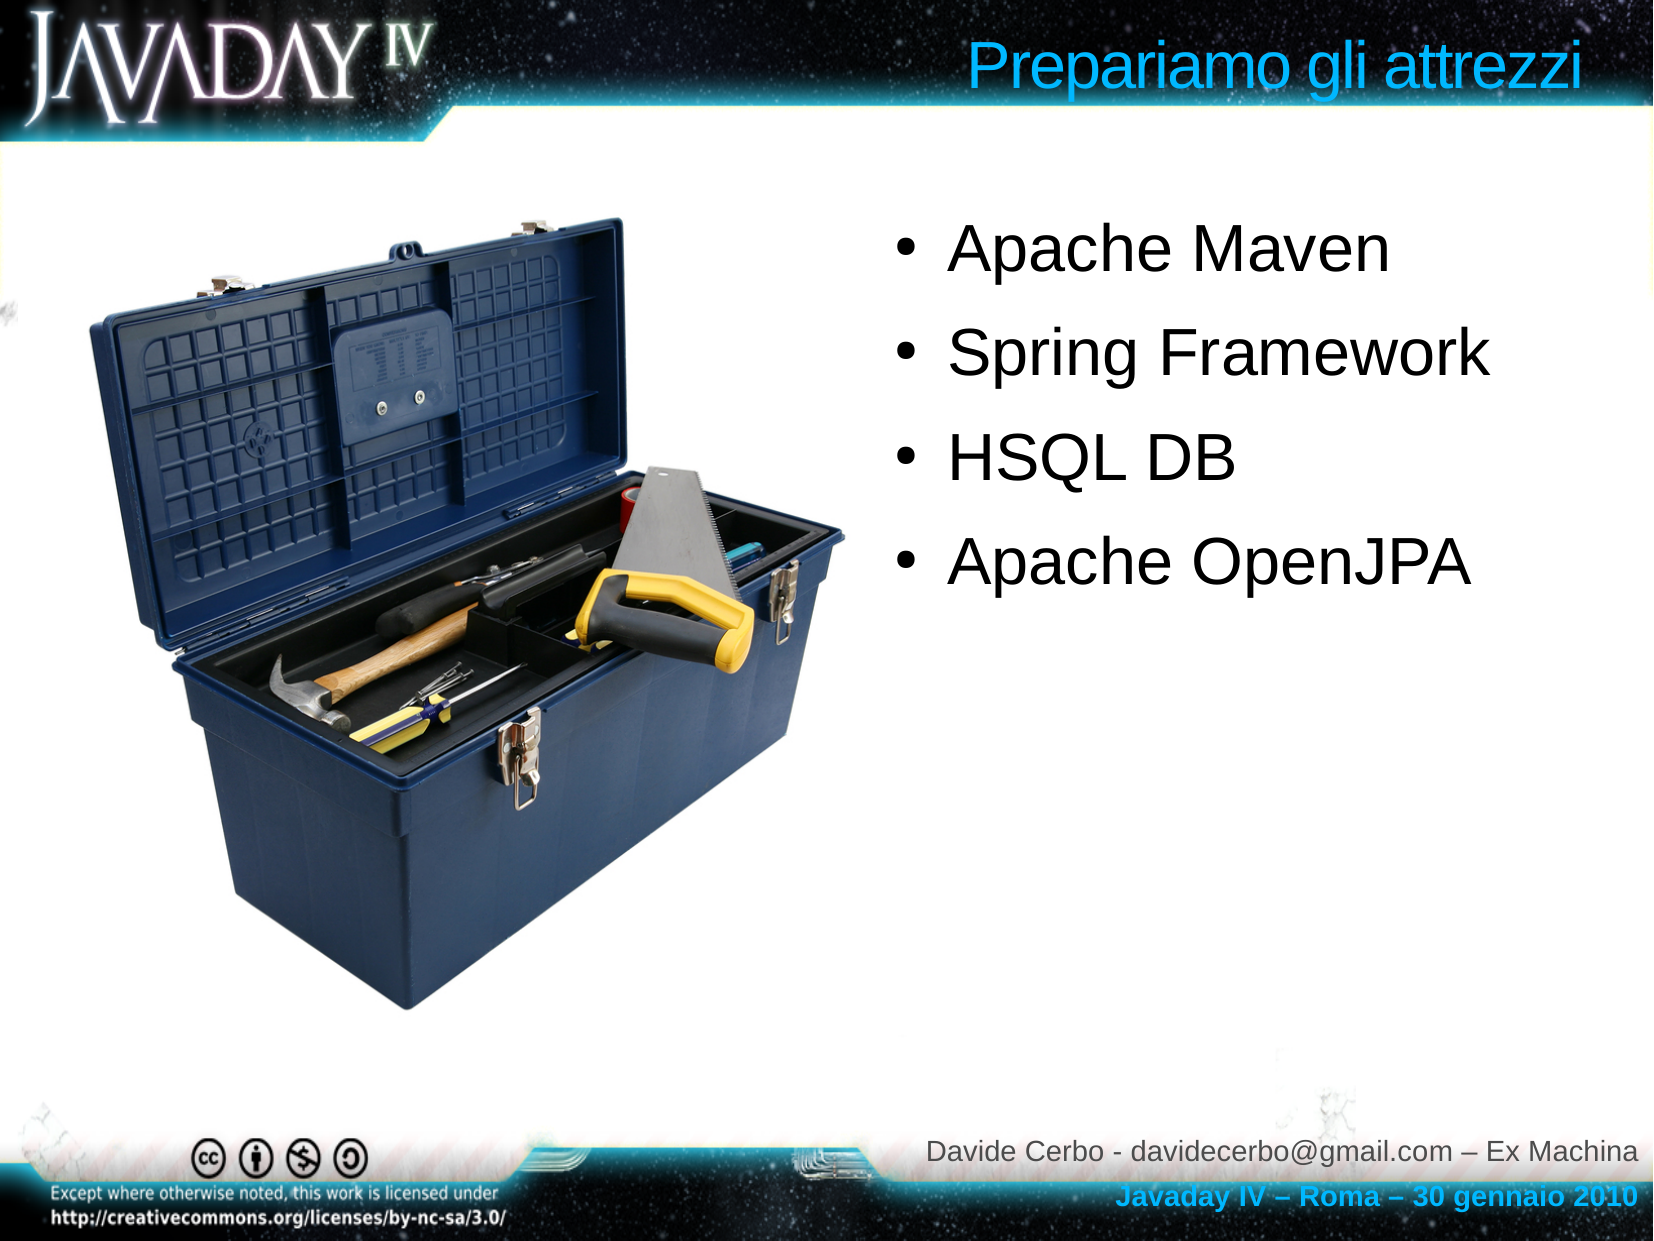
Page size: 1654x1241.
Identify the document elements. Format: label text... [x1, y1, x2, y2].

picture [0, 0, 1653, 1241]
list Apache Maven Spring Framework HSQL DB Apache OpenJPA [876, 211, 1629, 1030]
title Prepariamo gli attrezzi [108, 0, 1585, 169]
